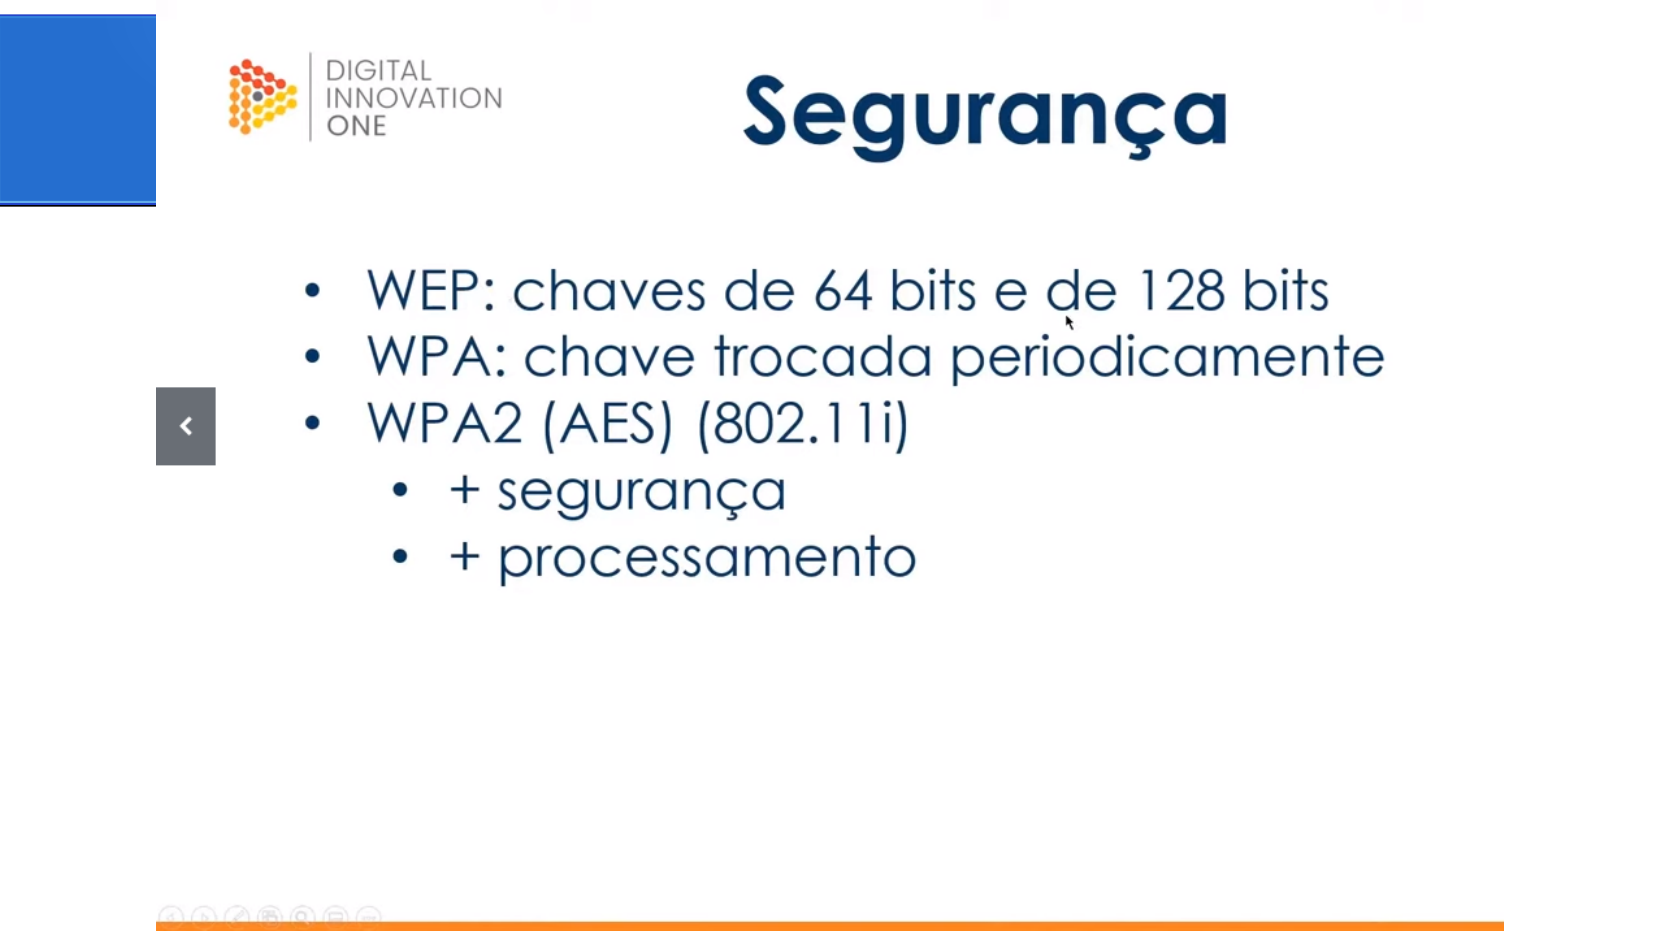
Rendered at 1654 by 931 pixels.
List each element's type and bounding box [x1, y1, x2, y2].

picture [156, 0, 1504, 931]
